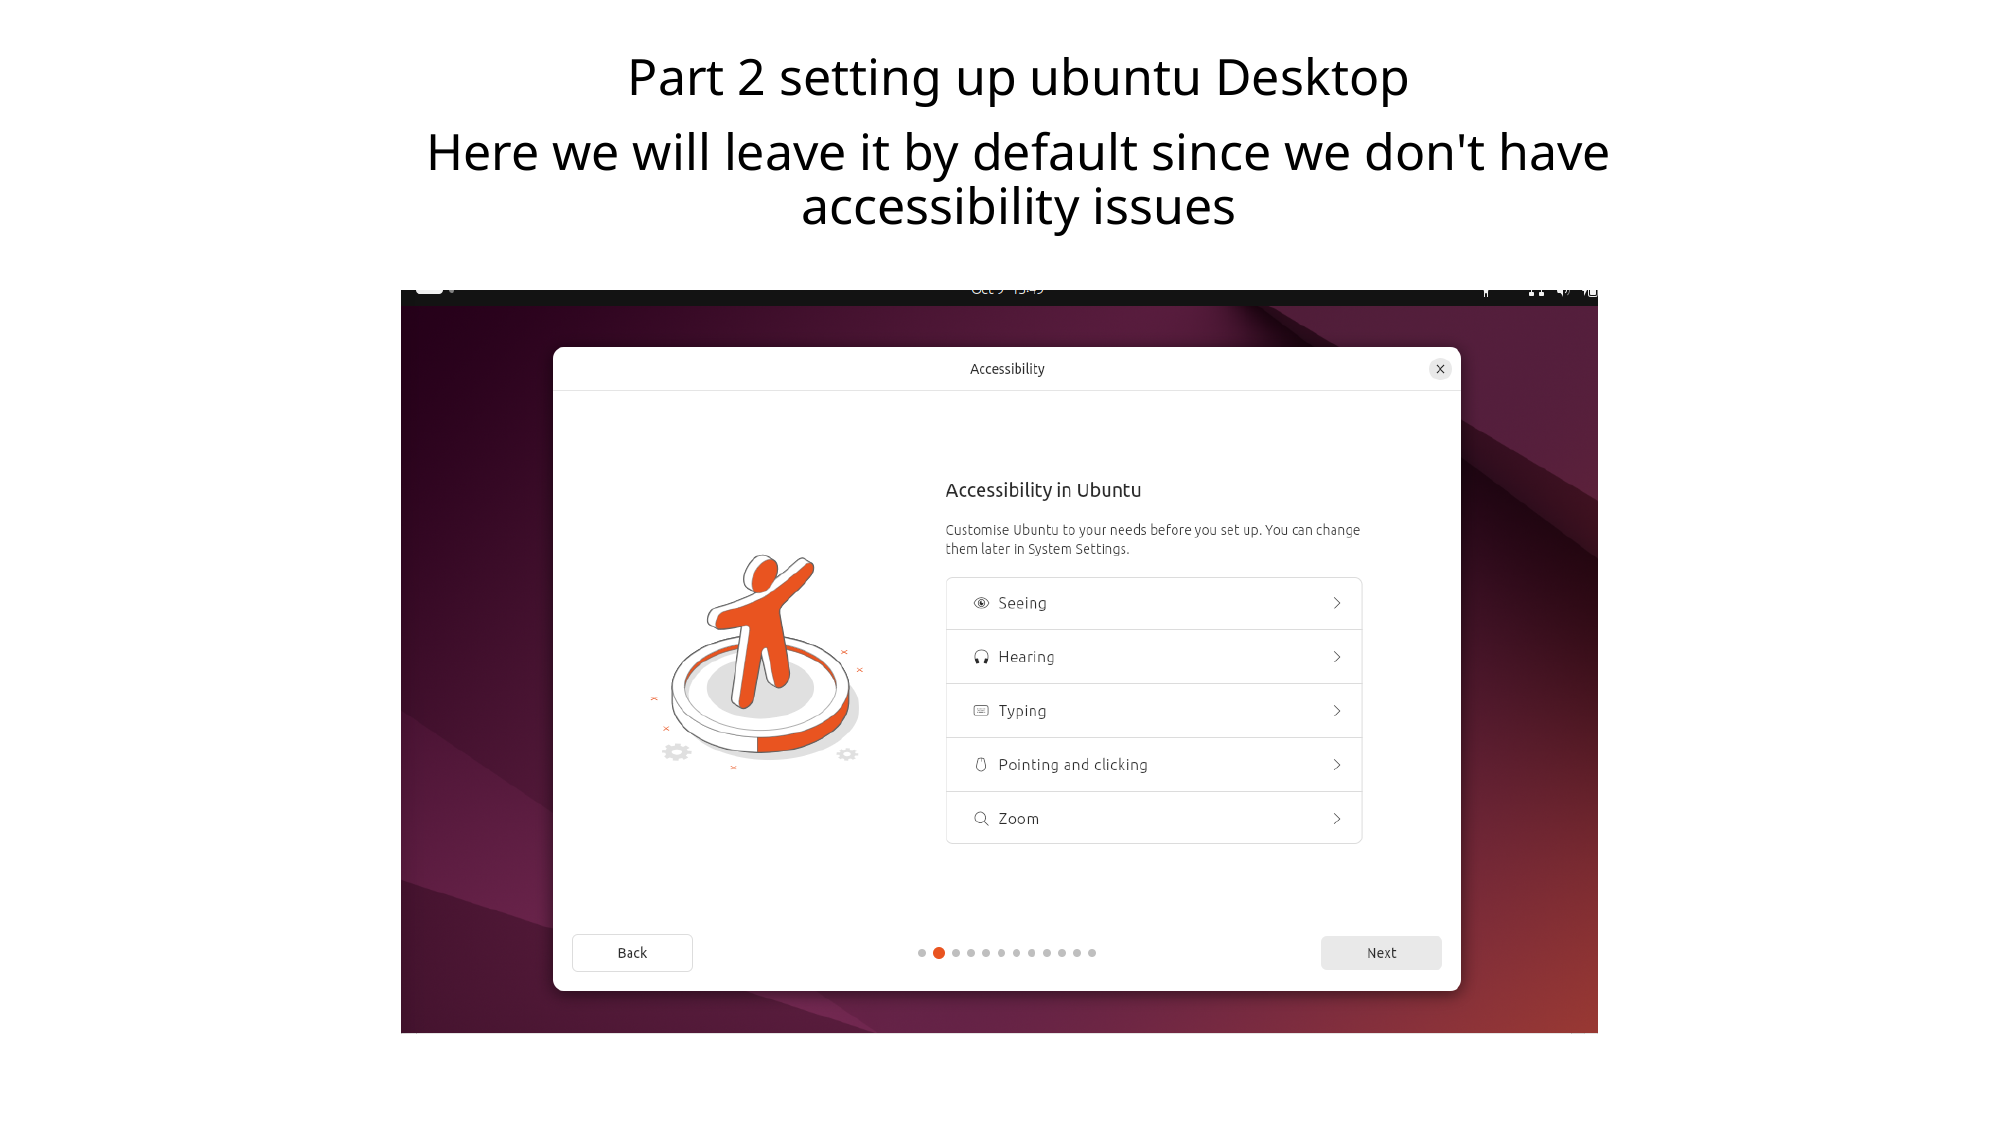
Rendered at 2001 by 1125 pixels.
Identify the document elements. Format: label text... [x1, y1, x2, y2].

subtitle Part 2 setting up ubuntu Desktop Here we will leave it by default since we don't have accessibility issues [269, 45, 1770, 271]
picture [401, 290, 1598, 1034]
